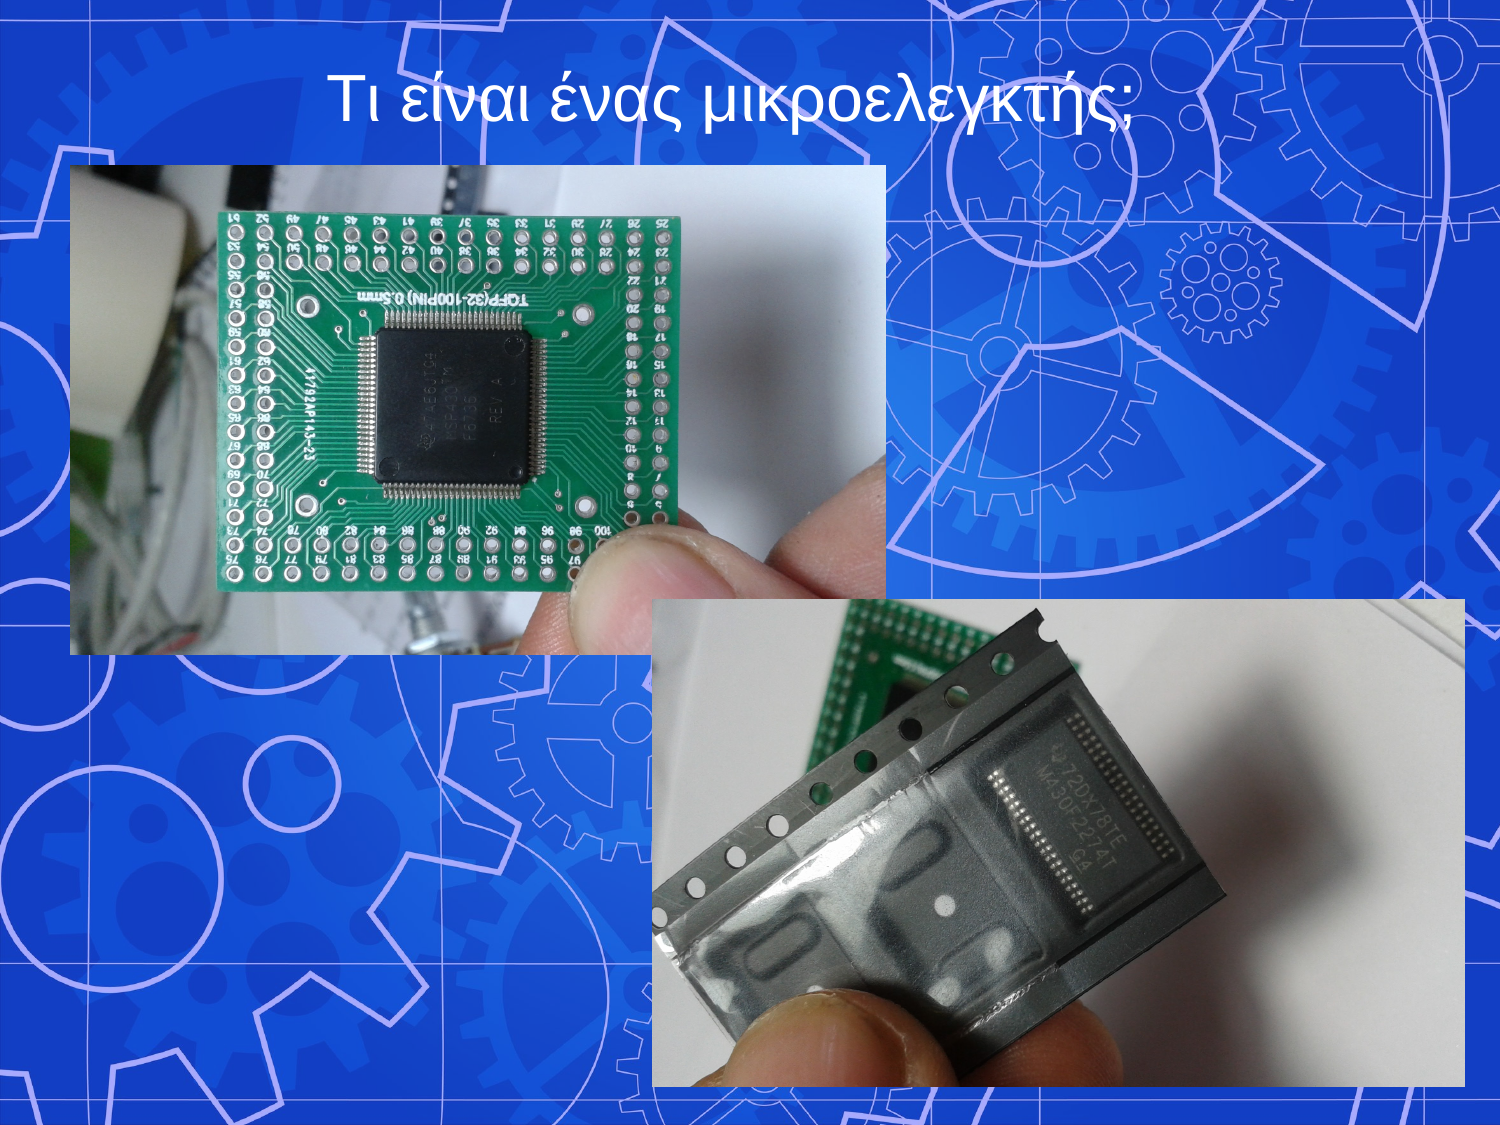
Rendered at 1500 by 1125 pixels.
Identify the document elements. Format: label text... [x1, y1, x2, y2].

text_box Τι είναι ένας μικροελεγκτής; [295, 47, 1170, 143]
picture [0, 0, 1500, 1125]
